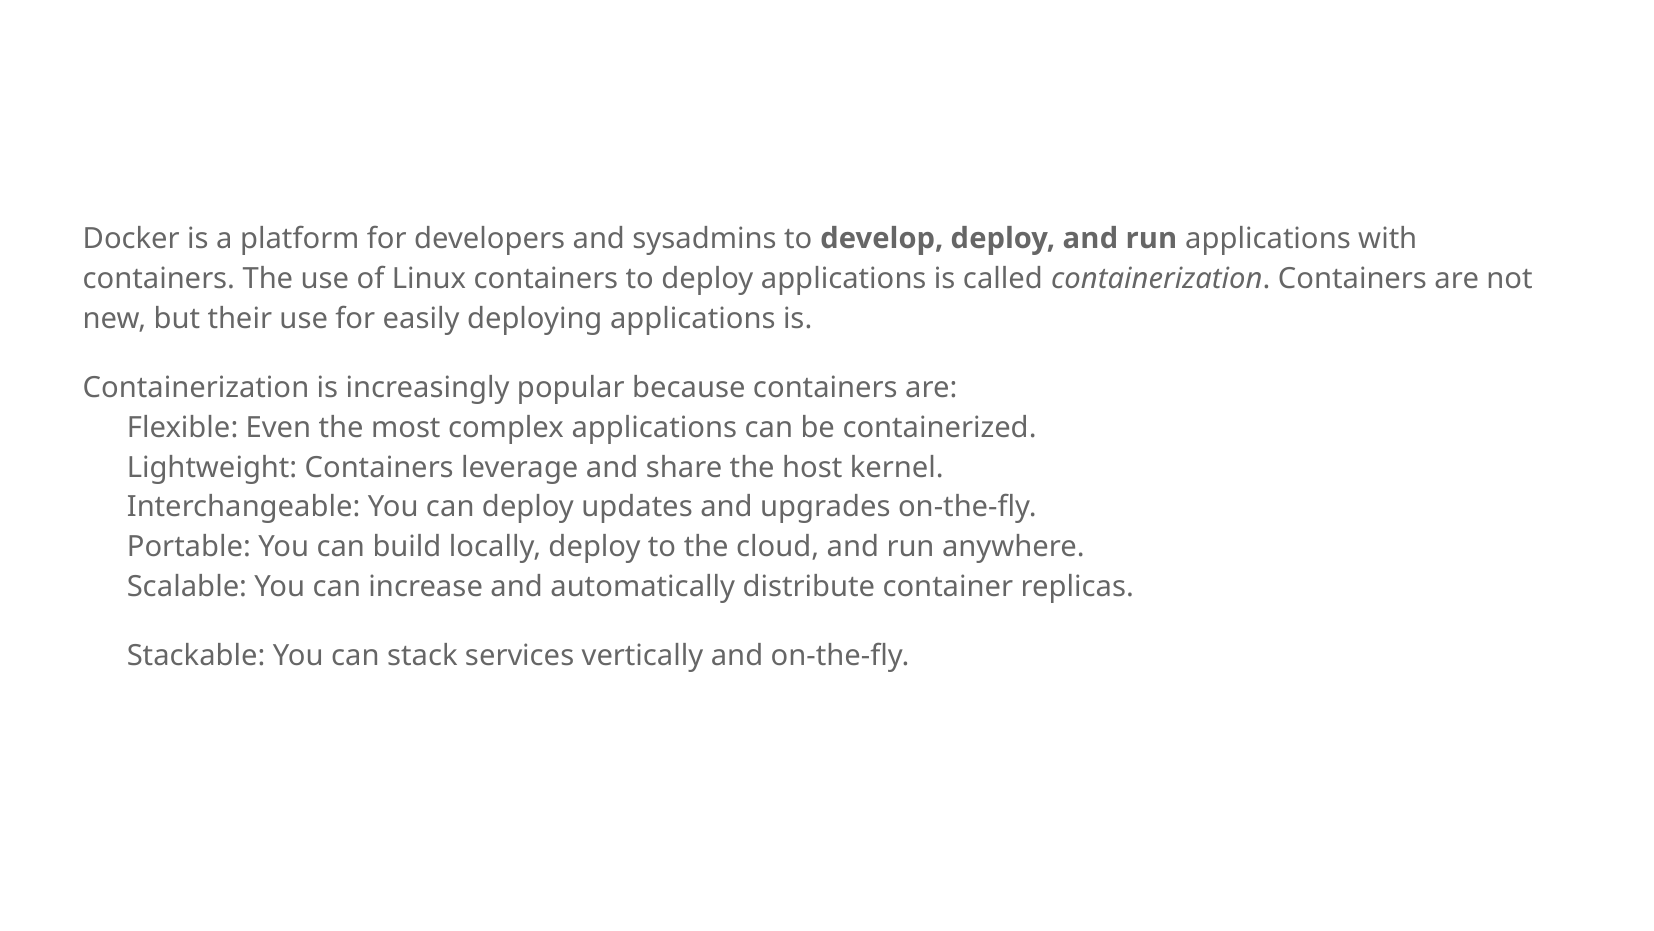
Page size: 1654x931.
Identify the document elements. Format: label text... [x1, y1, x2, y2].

list Docker is a platform for developers and sysadmins to develop, deploy, and run applications with containers. The use of Linux containers to deploy applications is called containerization. Containers are not new, but their use for easily deploying applications is. Containerization is increasingly popular because containers are: Flexible: Even the most complex applications can be containerized. Lightweight: Containers leverage and share the host kernel. Interchangeable: You can deploy updates and upgrades on-the-fly. Portable: You can build locally, deploy to the cloud, and run anywhere. Scalable: You can increase and automatically distribute container replicas. Stackable: You can stack services vertically and on-the-fly. [82, 217, 1571, 758]
